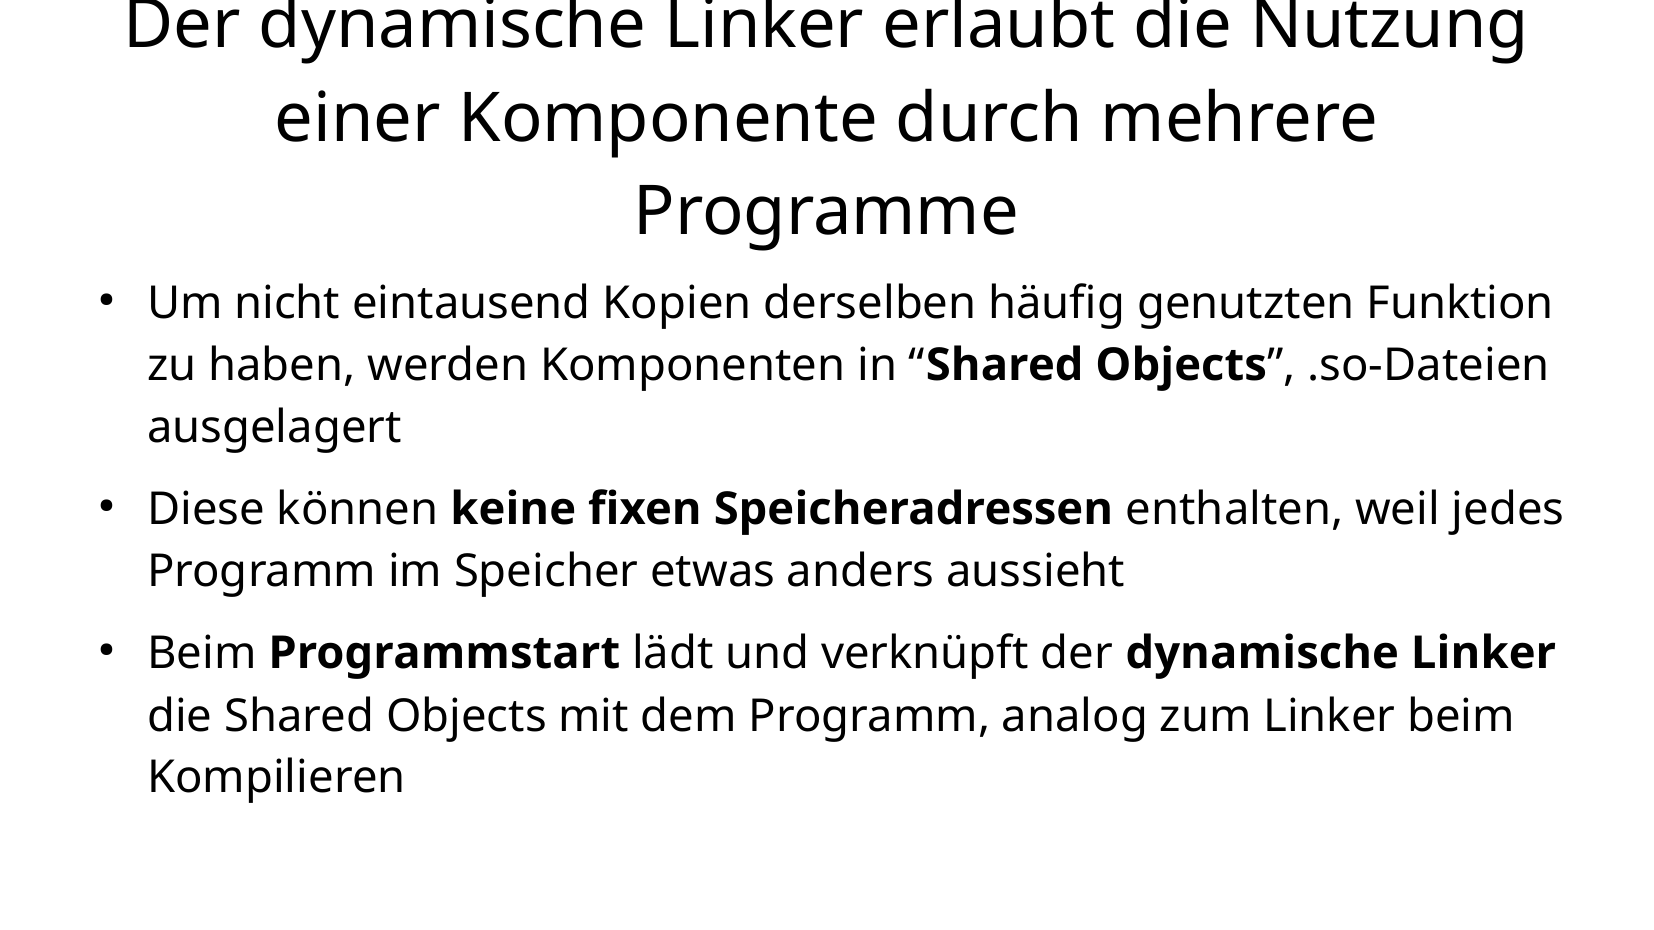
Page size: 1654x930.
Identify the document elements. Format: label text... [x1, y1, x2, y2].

title Der dynamische Linker erlaubt die Nutzung einer Komponente durch mehrere Programme [82, 31, 1571, 198]
list Um nicht eintausend Kopien derselben häufig genutzten Funktion zu haben, werden Komponenten in “Shared Objects”, .so-Dateien ausgelagert Diese können keine fixen Speicheradressen enthalten, weil jedes Programm im Speicher etwas anders aussieht Beim Programmstart lädt und verknüpft der dynamische Linker die Shared Objects mit dem Programm, analog zum Linker beim Kompilieren [82, 269, 1571, 810]
